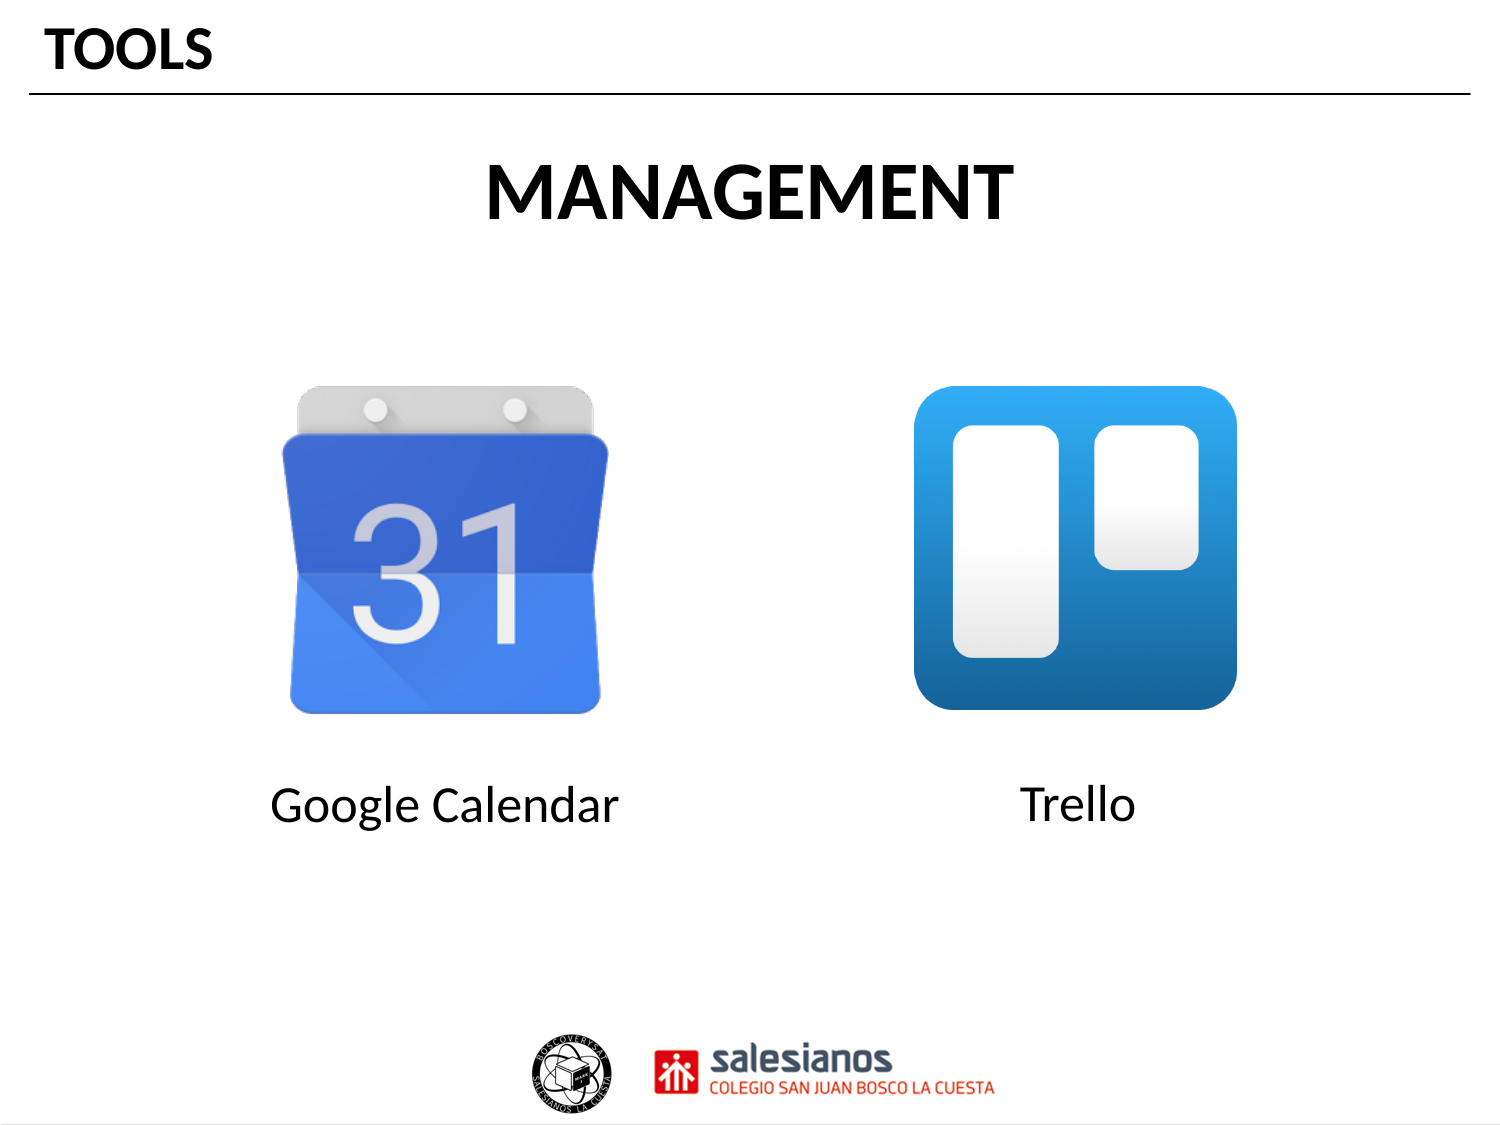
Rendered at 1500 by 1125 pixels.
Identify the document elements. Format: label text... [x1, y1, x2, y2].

text_box MANAGEMENT [35, 128, 1465, 244]
picture [0, 0, 1500, 1125]
text_box Google Calendar [222, 762, 668, 841]
text_box TOOLS [29, 0, 1472, 90]
text_box Trello [855, 761, 1301, 839]
